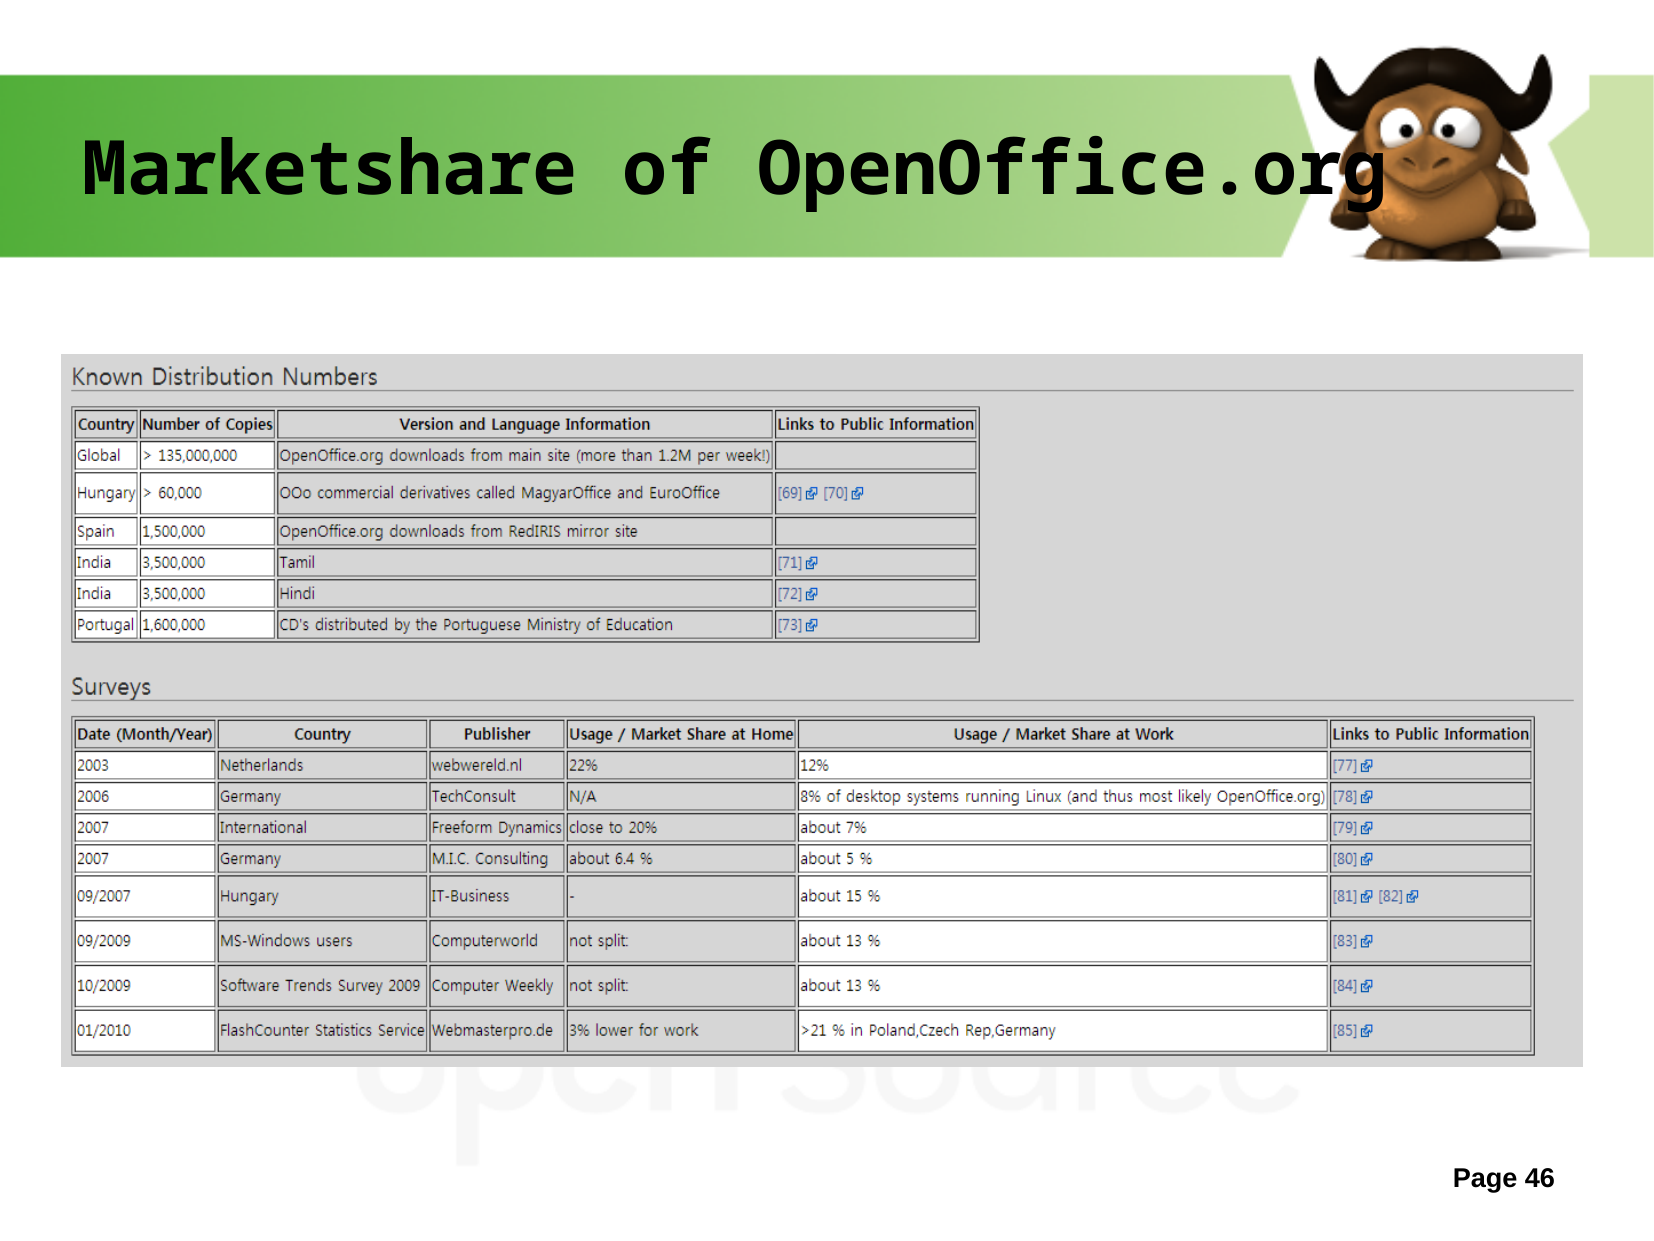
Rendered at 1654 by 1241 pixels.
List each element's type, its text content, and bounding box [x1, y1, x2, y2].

title Marketshare of OpenOffice.org [82, 61, 1571, 269]
picture [0, 0, 1654, 1241]
